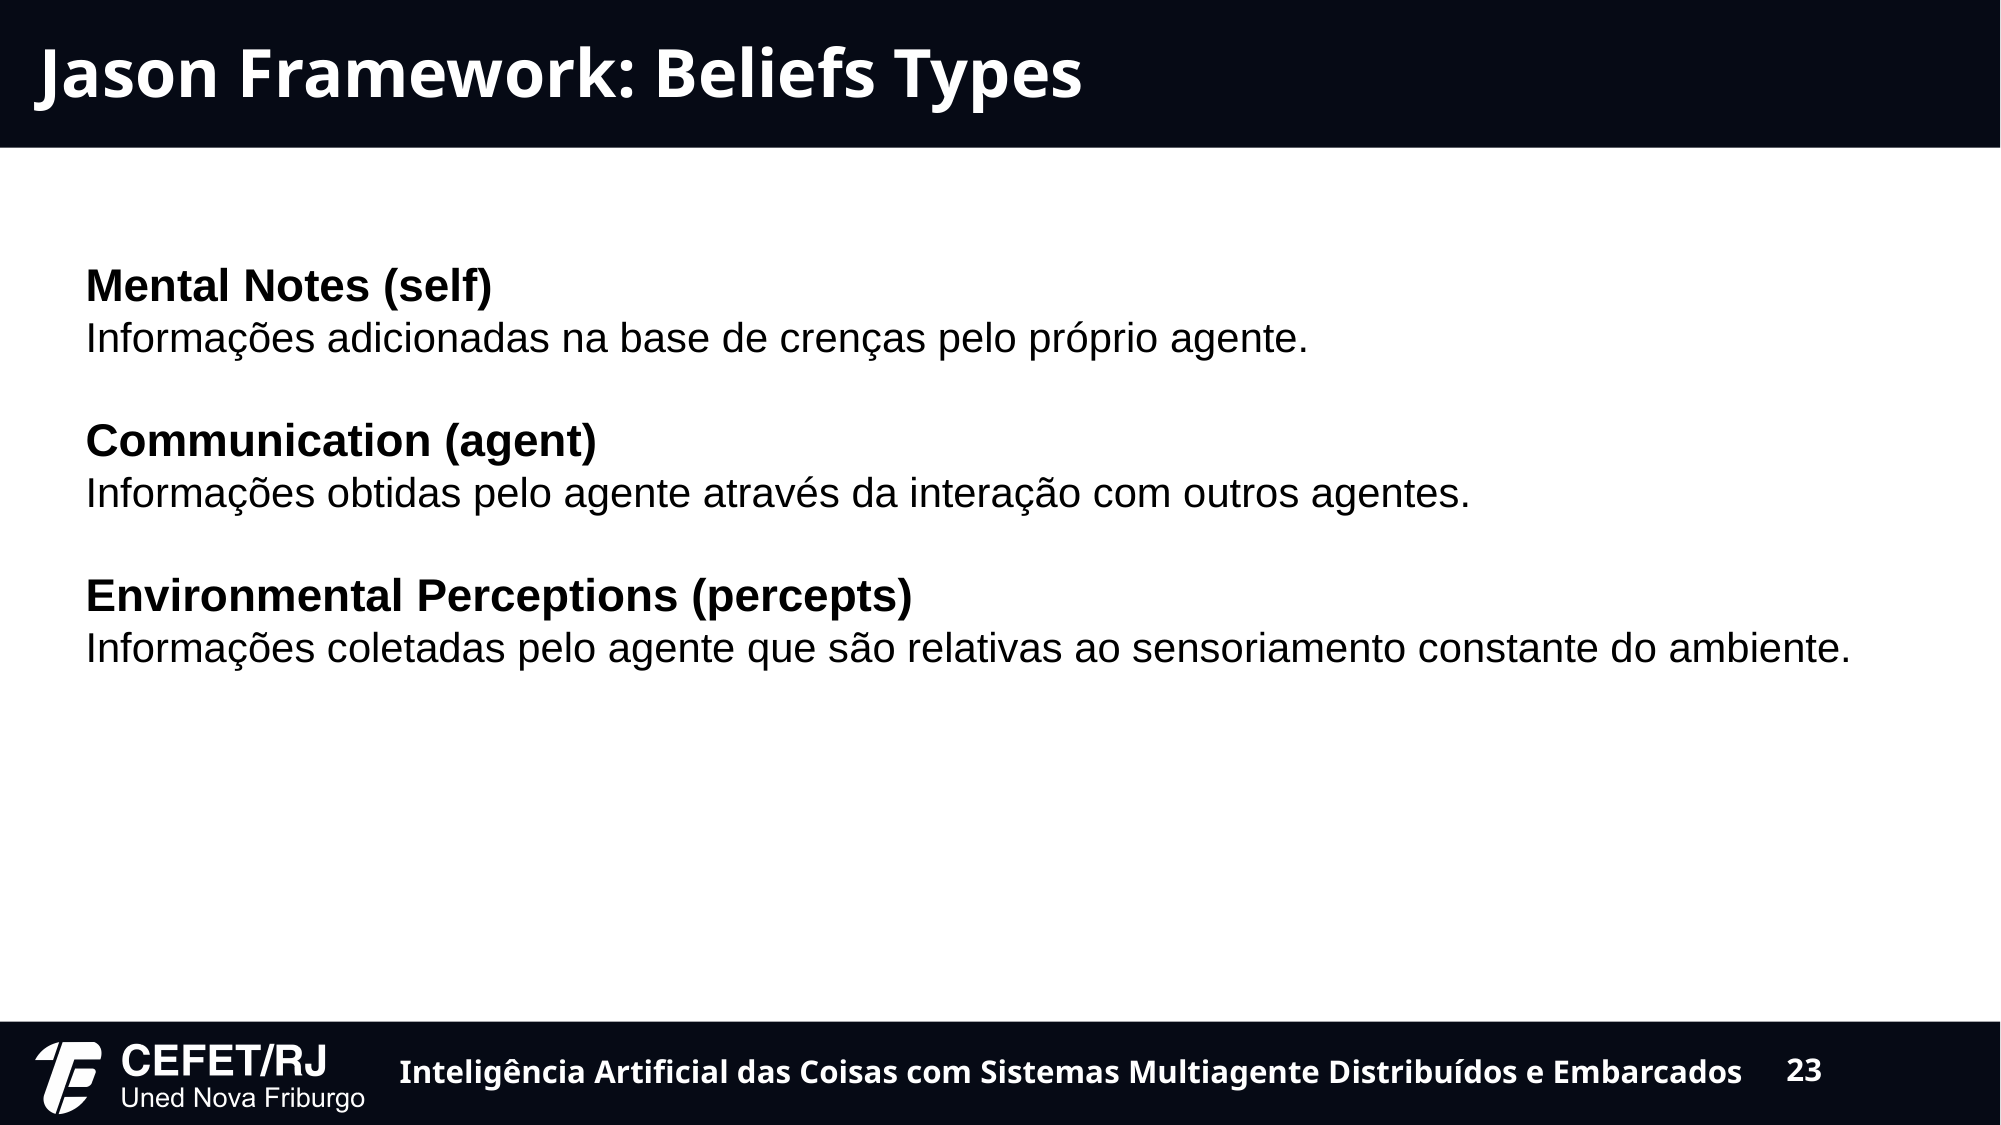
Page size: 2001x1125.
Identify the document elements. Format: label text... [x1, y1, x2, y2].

picture [0, 1001, 398, 1125]
text_box Jason Framework: Beliefs Types [25, 23, 1999, 119]
text_box Mental Notes (self) Informações adicionadas na base de crenças pelo próprio agente. Communication (agent) Informações obtidas pelo agente através da interação com outros agentes. Environmental Perceptions (percepts) Informações coletadas pelo agente que são relativas ao sensoriamento constante do ambiente. [70, 247, 1929, 733]
